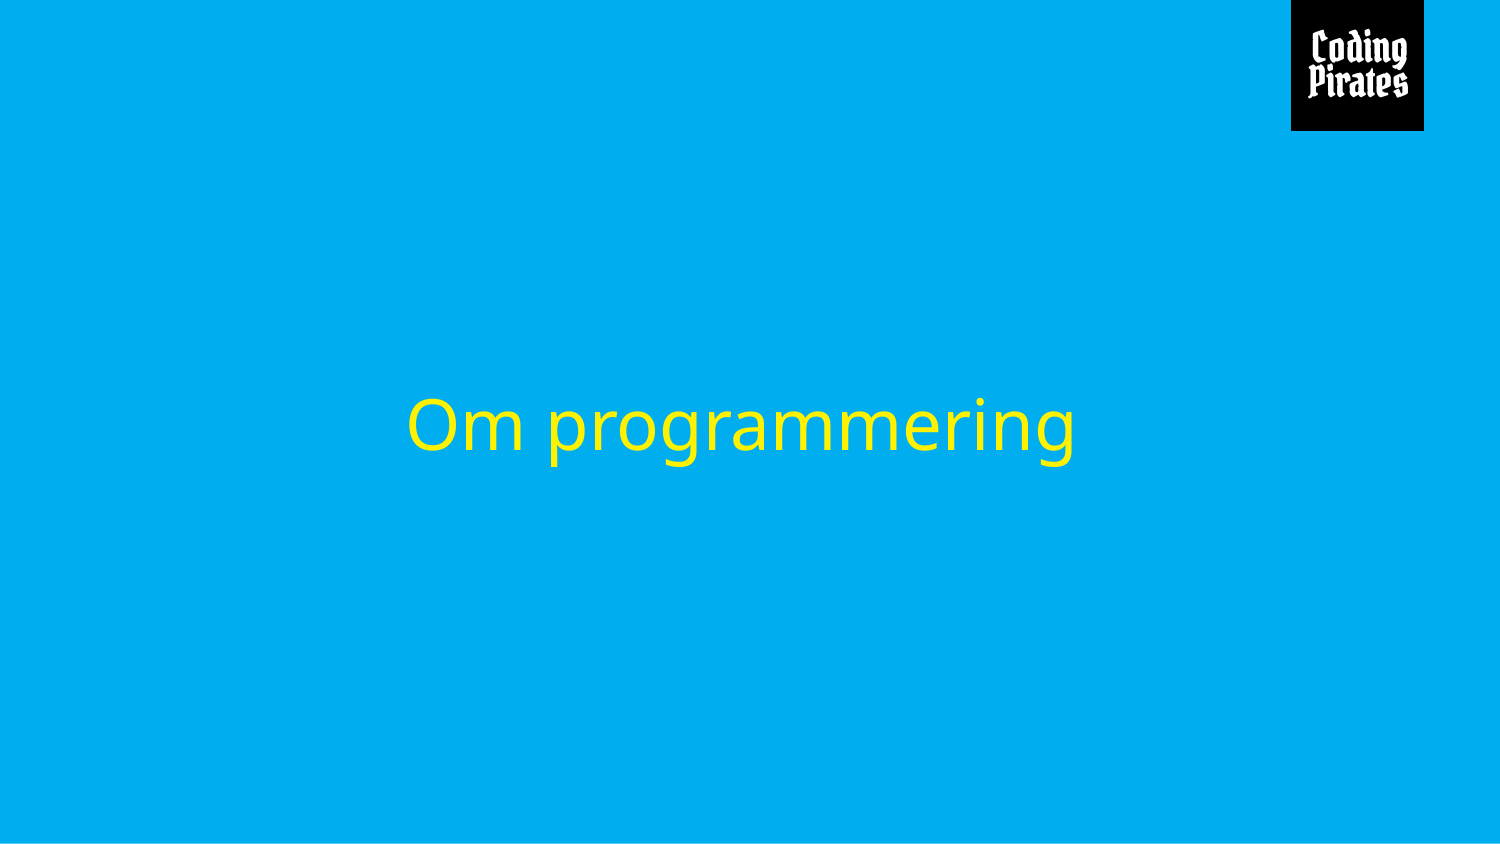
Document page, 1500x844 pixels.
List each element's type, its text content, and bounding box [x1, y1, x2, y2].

title Om programmering [12, 352, 1472, 491]
picture [1292, 0, 1423, 130]
